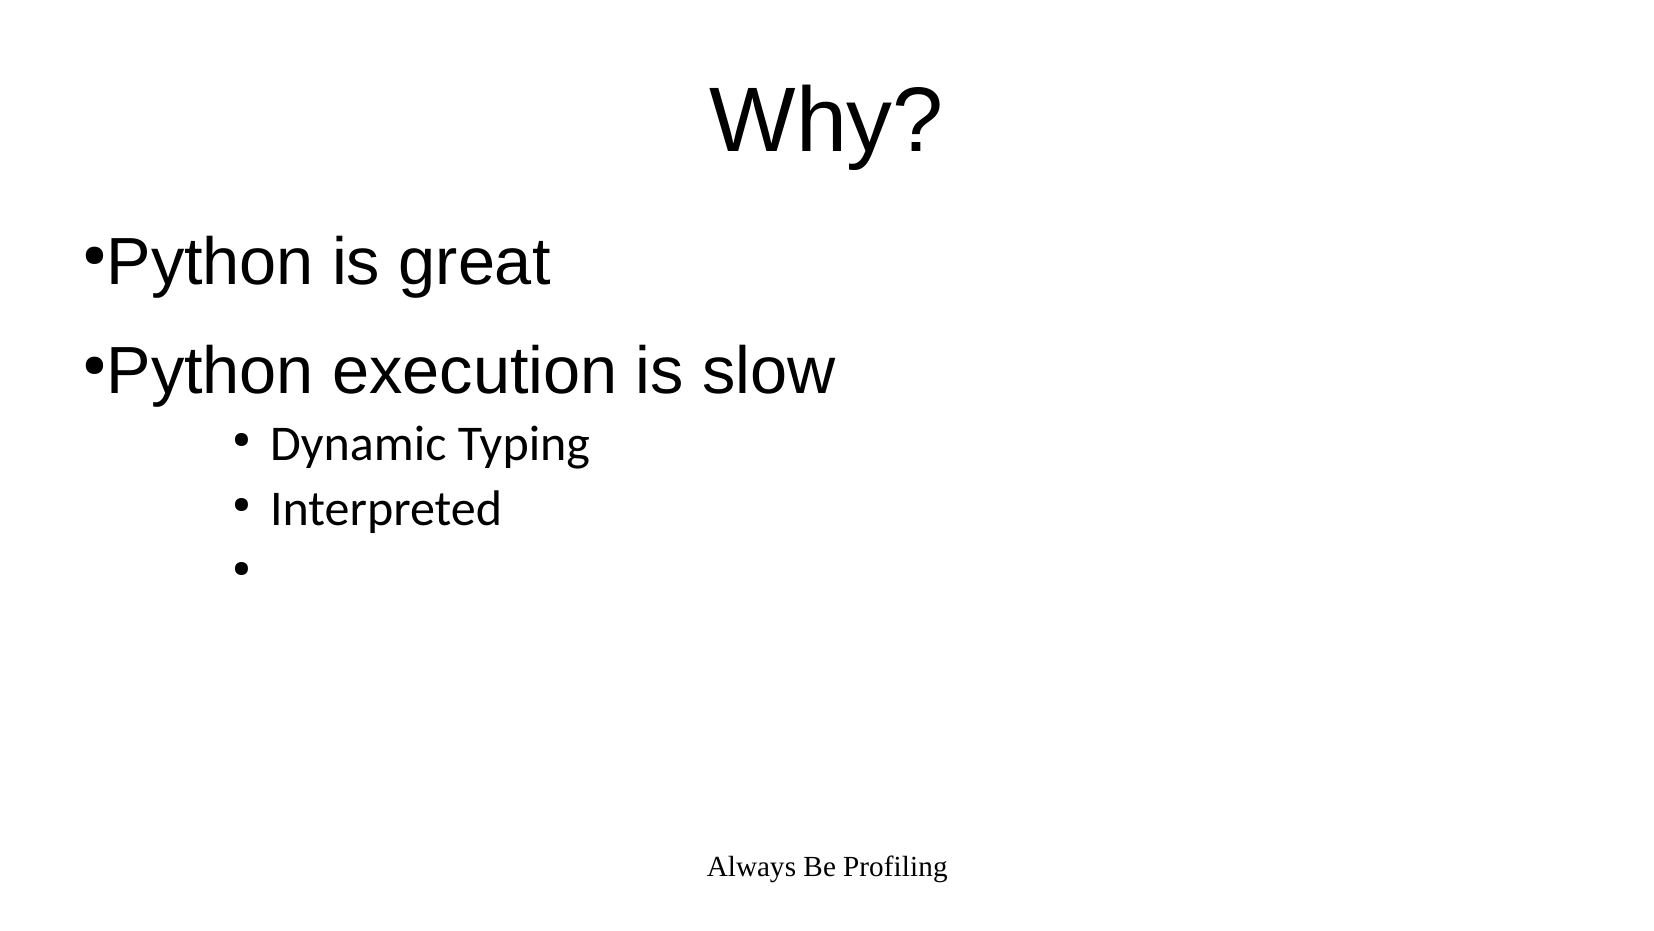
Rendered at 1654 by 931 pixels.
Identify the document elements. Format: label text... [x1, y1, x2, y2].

list Python is great Python execution is slow Dynamic Typing Interpreted [82, 217, 1571, 758]
title Why? [82, 37, 1571, 193]
text_box Always Be Profiling [565, 847, 1090, 912]
